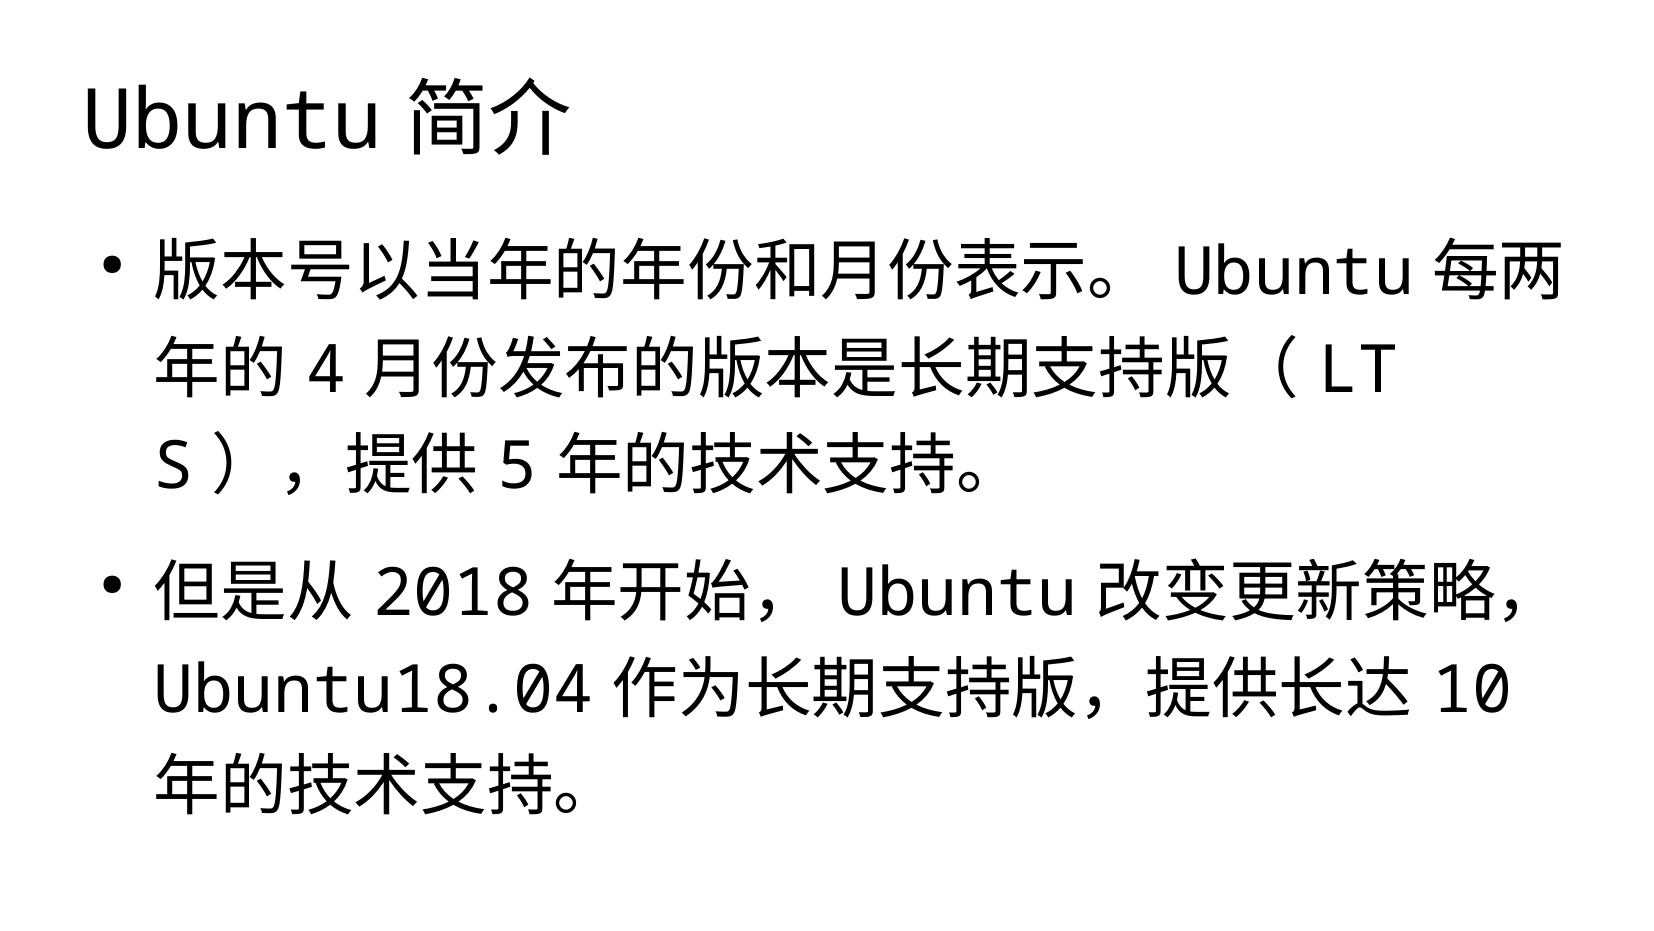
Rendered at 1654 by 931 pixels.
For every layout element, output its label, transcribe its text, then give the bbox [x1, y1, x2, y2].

list 版本号以当年的年份和月份表示。Ubuntu每两年的4月份发布的版本是长期支持版（LTS），提供5年的技术支持。 但是从2018年开始，Ubuntu改变更新策略，Ubuntu18.04作为长期支持版，提供长达10年的技术支持。 [82, 217, 1571, 875]
title Ubuntu简介 [82, 37, 1571, 189]
